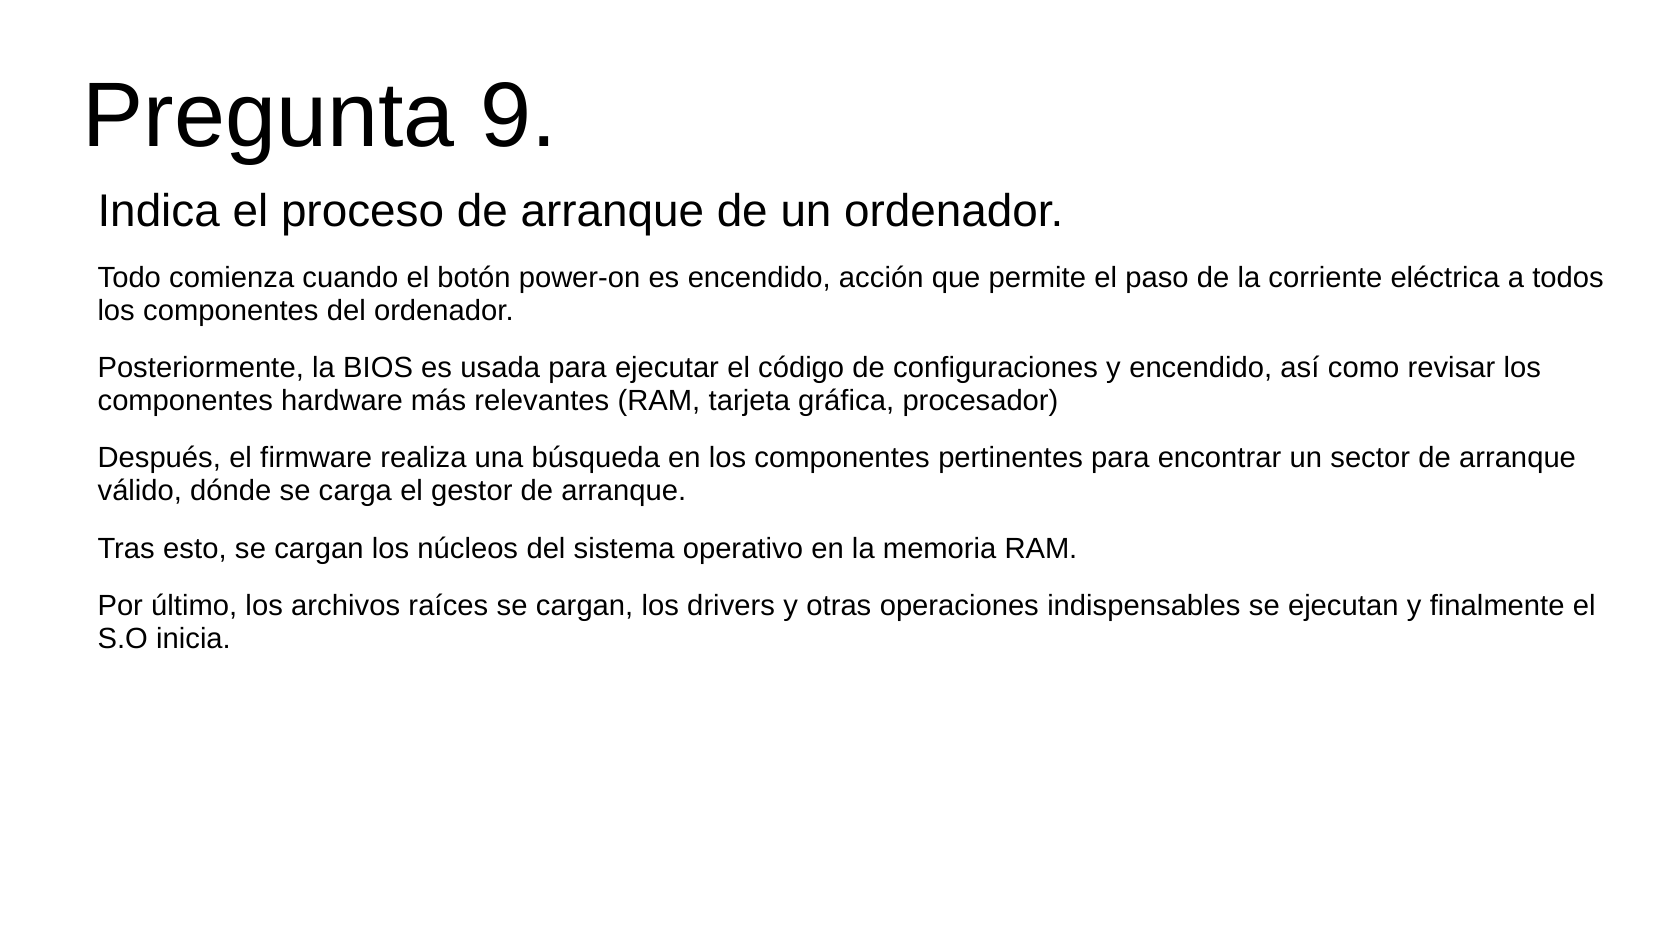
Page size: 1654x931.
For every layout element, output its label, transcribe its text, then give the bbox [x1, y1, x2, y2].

title Pregunta 9. [82, 37, 1571, 177]
text_box Indica el proceso de arranque de un ordenador. Todo comienza cuando el botón power-on es encendido, acción que permite el paso de la corriente eléctrica a todos los componentes del ordenador. Posteriormente, la BIOS es usada para ejecutar el código de configuraciones y encendido, así como revisar los componentes hardware más relevantes (RAM, tarjeta gráfica, procesador) Después, el firmware realiza una búsqueda en los componentes pertinentes para encontrar un sector de arranque válido, dónde se carga el gestor de arranque. Tras esto, se cargan los núcleos del sistema operativo en la memoria RAM. Por último, los archivos raíces se cargan, los drivers y otras operaciones indispensables se ejecutan y finalmente el S.O inicia. [82, 177, 1625, 739]
